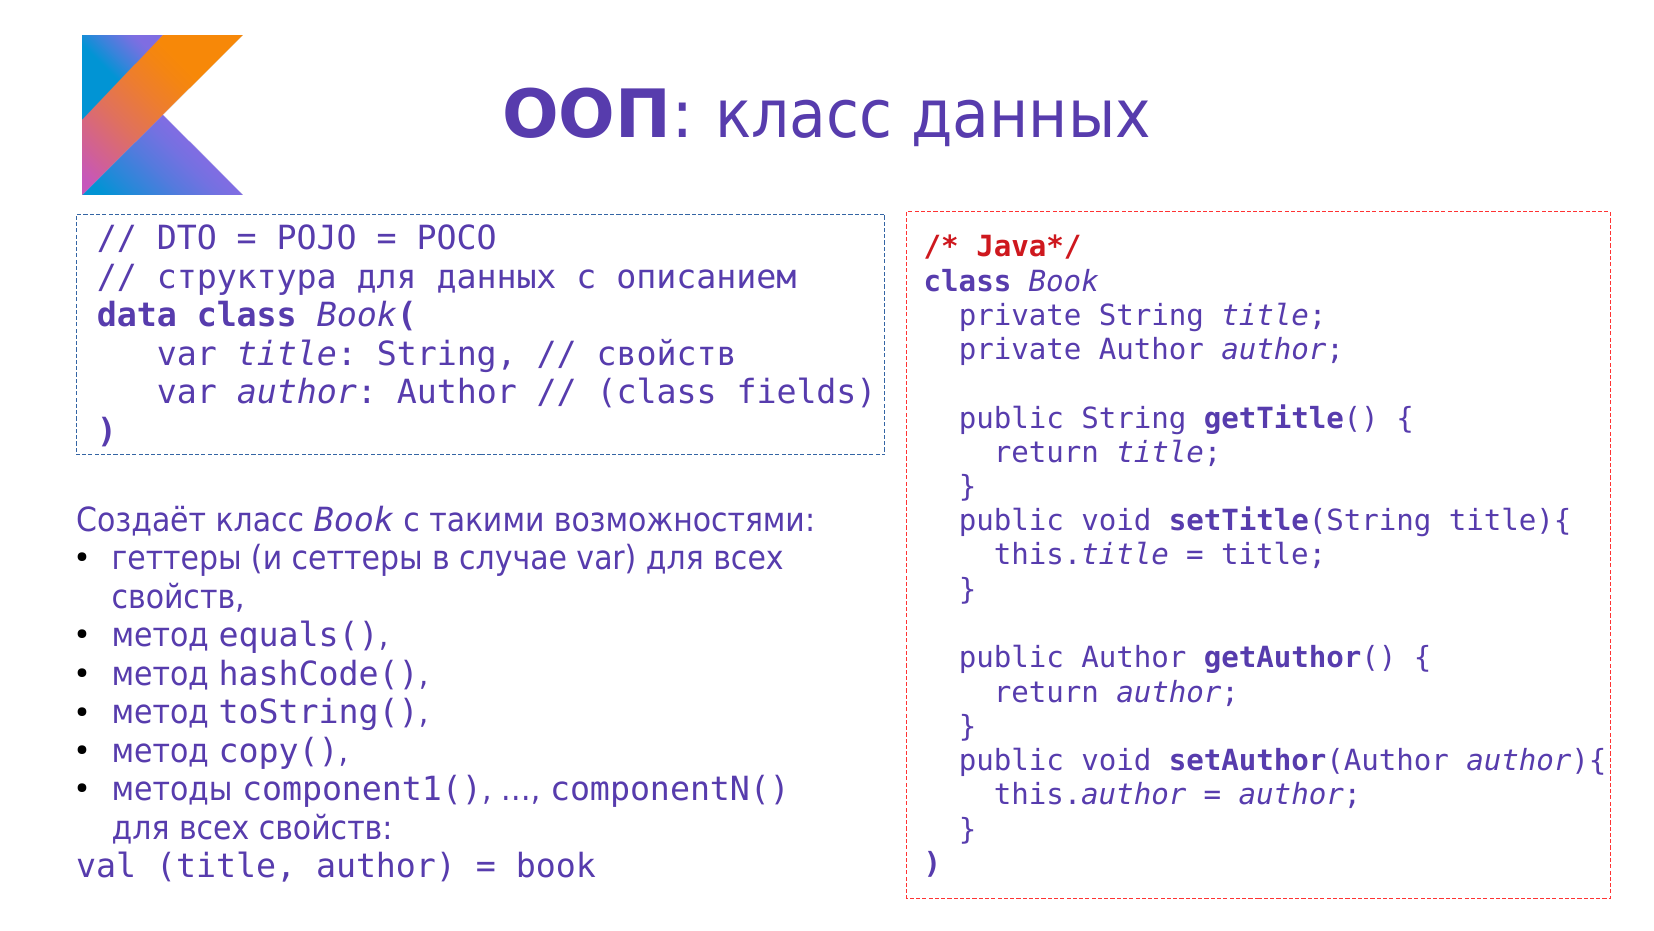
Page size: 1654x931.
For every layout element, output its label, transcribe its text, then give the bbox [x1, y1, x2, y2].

picture [82, 35, 243, 195]
text_box Создаёт класс Book с такими возможностями: геттеры (и сеттеры в случае var) для всех свойств, метод equals(), метод hashCode(), метод toString(), метод copy(), методы component1(), …, componentN() для всех свойств: val (title, author) = book [76, 493, 844, 893]
text_box /* Java*/ class Book private String title; private Author author; public String getTitle() { return title; } public void setTitle(String title){ this.title = title; } public Author getAuthor() { return author; } public void setAuthor(Author author){ this.author = author; } ) [906, 211, 1611, 899]
subtitle // DTO = POJO = POCO // структура для данных с описанием data class Book( var title: String, // свойств var author: Author // (class fields) ) [76, 214, 885, 455]
title ООП: класс данных [243, 37, 1571, 193]
